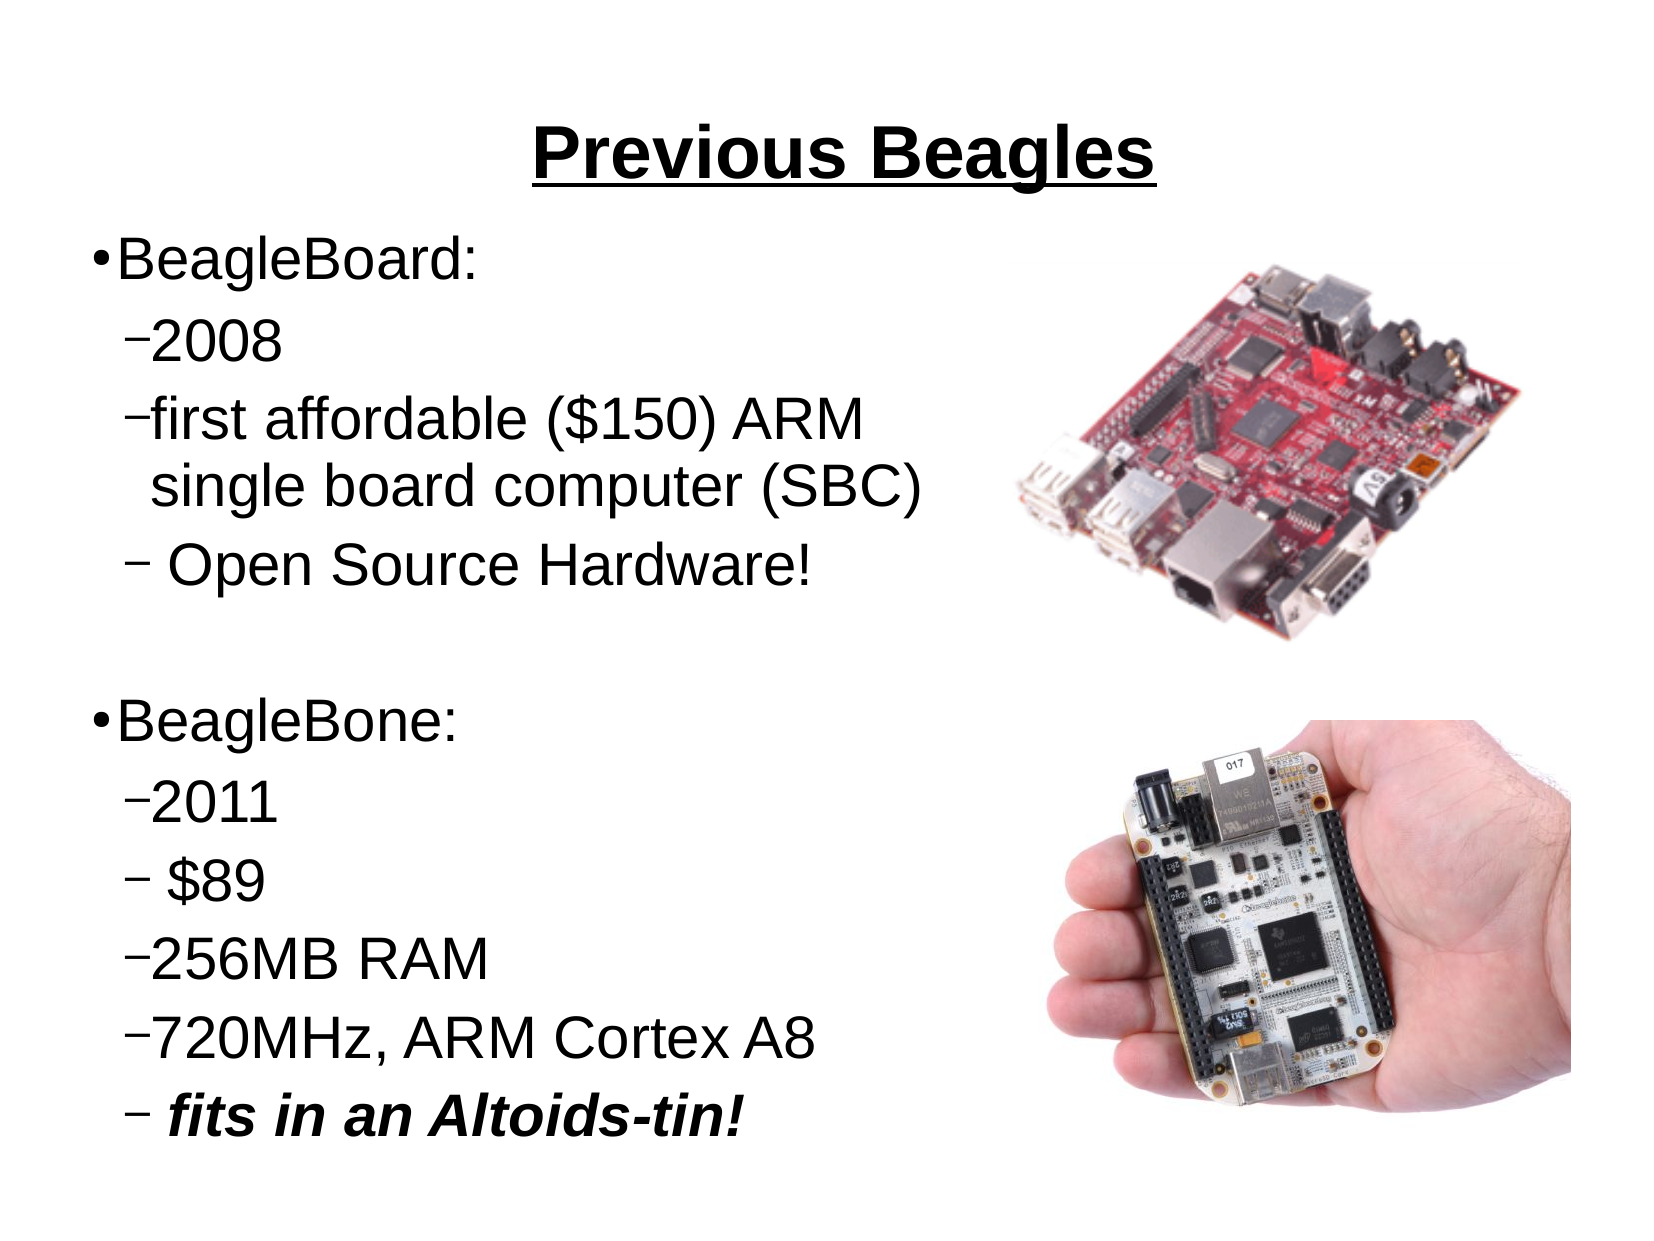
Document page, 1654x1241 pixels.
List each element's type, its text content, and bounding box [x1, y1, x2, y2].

title Previous Beagles [82, 49, 1571, 257]
list BeagleBoard: 2008 first affordable ($150) ARM single board computer (SBC) Open Source Hardware! BeagleBone: 2011 $89 256MB RAM 720MHz, ARM Cortex A8 fits in an Altoids-tin! [82, 225, 946, 1186]
picture [1005, 261, 1524, 646]
picture [945, 720, 1571, 1136]
